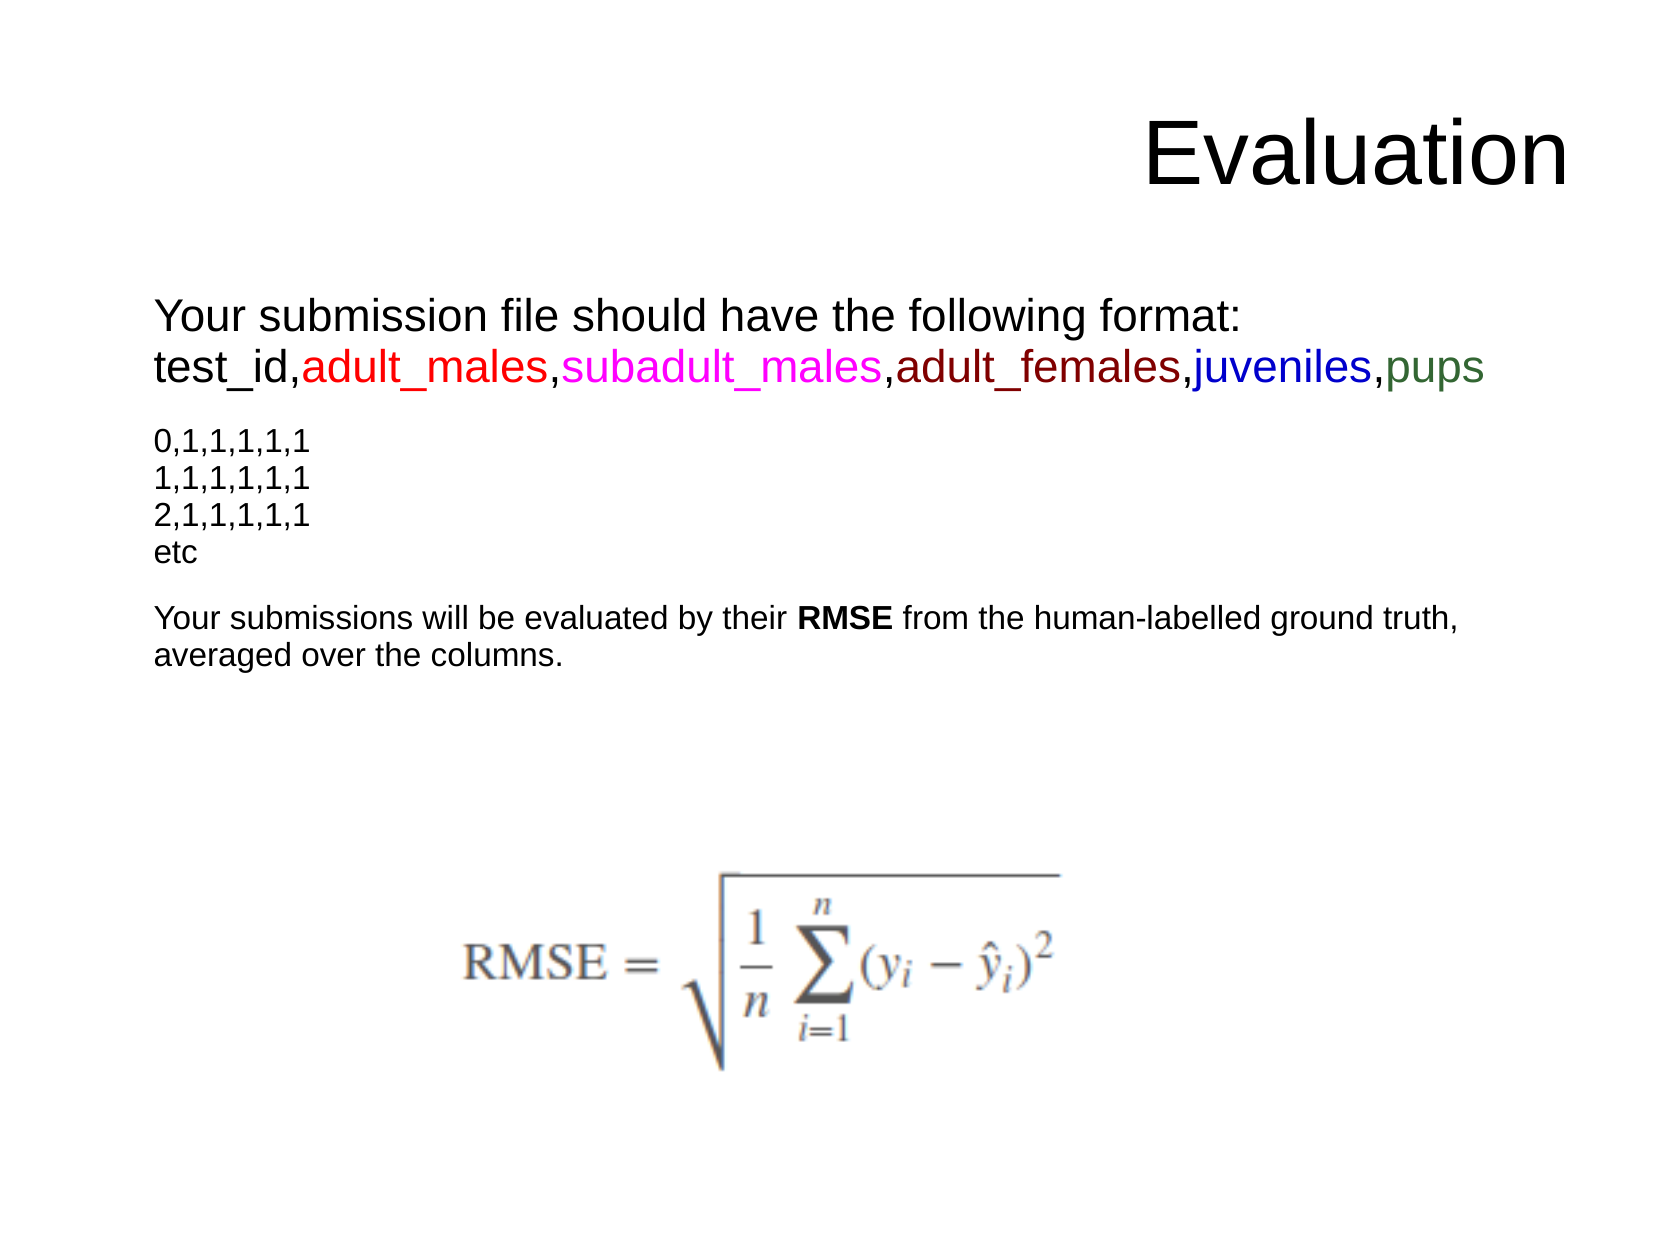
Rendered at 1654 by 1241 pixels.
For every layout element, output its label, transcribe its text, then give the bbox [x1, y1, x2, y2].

picture [419, 824, 1141, 1128]
list Your submission file should have the following format: test_id,adult_males,subadult_males,adult_females,juveniles,pups 0,1,1,1,1,1 1,1,1,1,1,1 2,1,1,1,1,1 etc Your submissions will be evaluated by their RMSE from the human-labelled ground truth, averaged over the columns. [82, 290, 1571, 1010]
title Evaluation [82, 49, 1571, 257]
